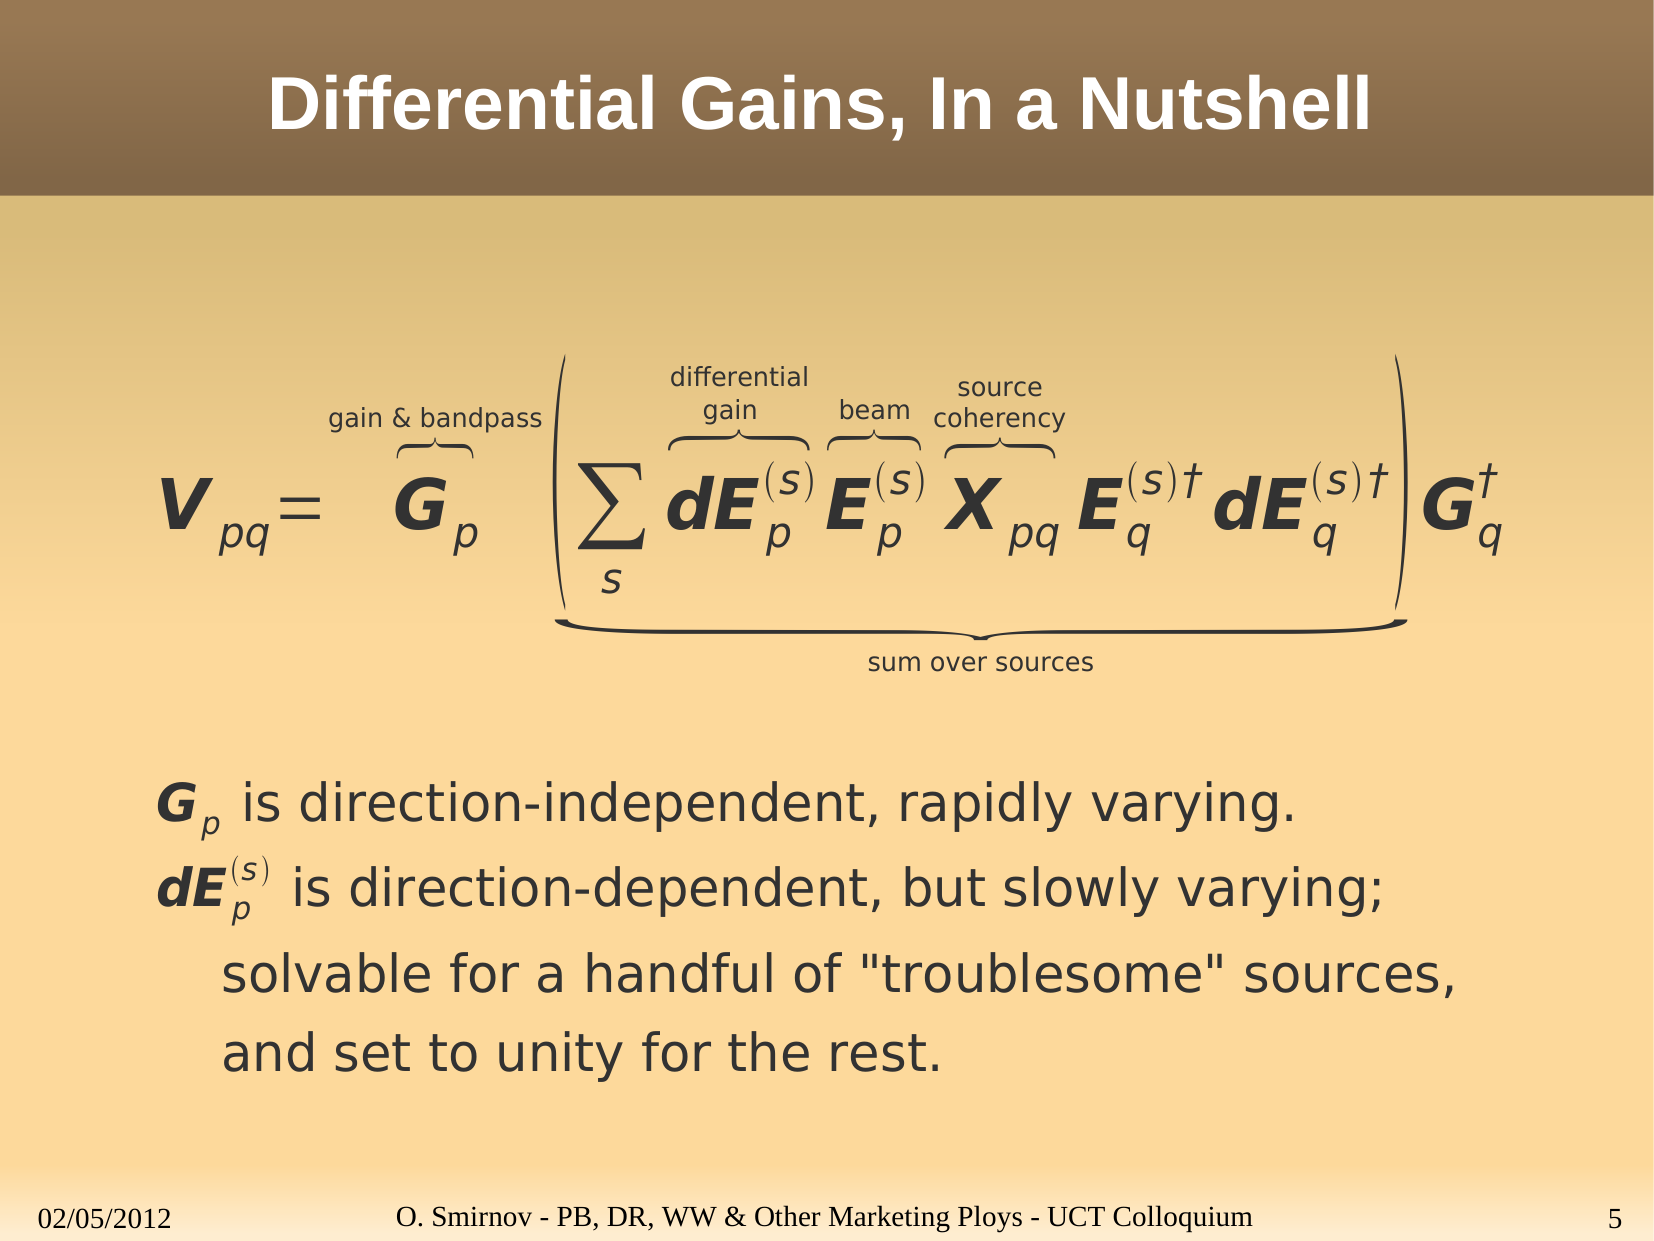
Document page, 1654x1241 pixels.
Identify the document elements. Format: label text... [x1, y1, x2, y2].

picture [0, 0, 1654, 1241]
chart [150, 349, 1510, 1087]
title Differential Gains, In a Nutshell [76, 7, 1565, 200]
